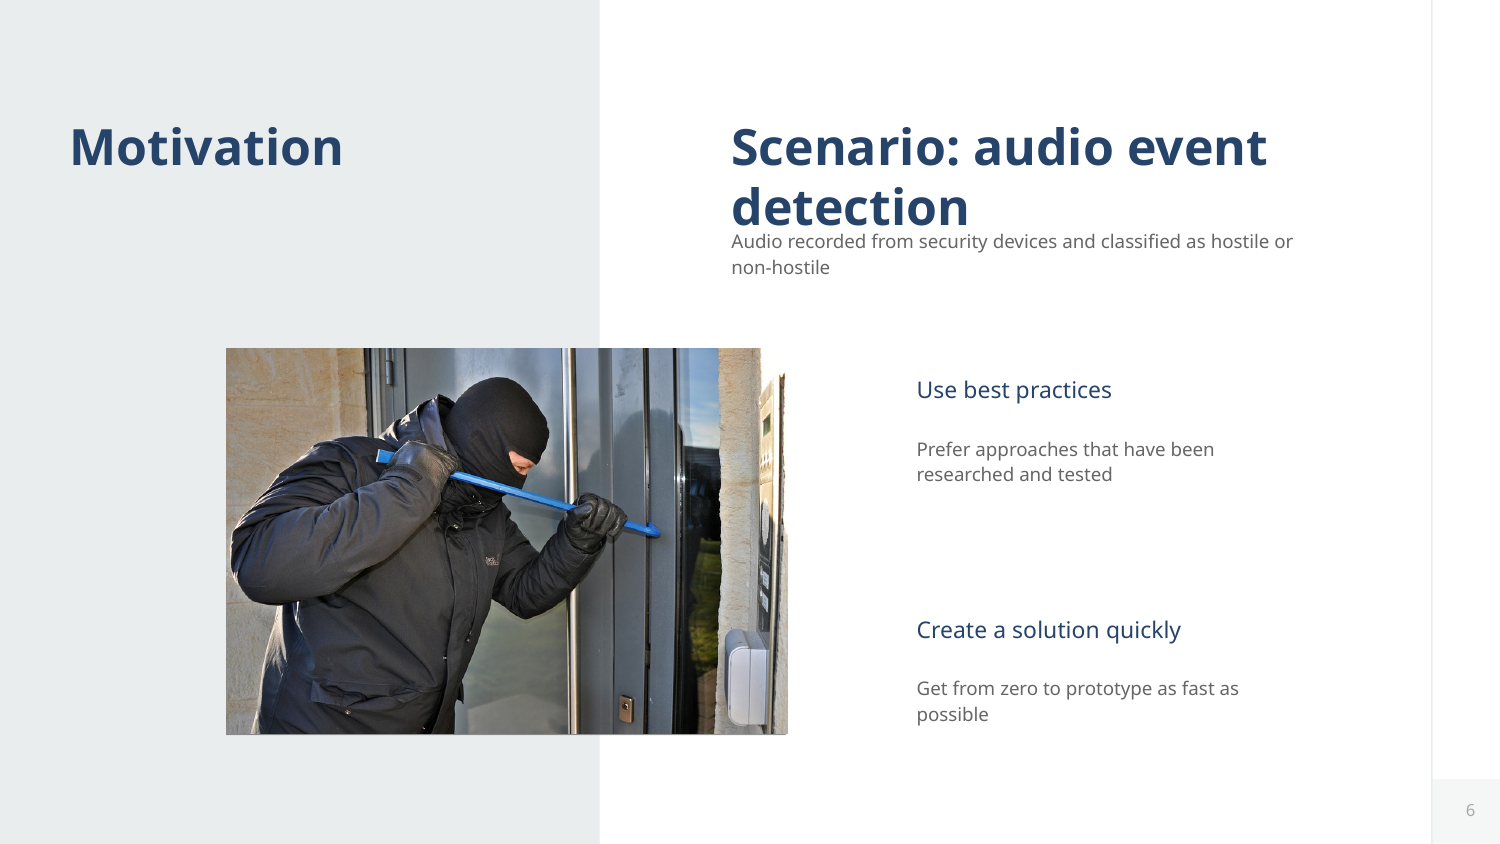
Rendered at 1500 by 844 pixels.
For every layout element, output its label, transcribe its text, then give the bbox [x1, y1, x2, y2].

list Audio recorded from security devices and classified as hostile or non-hostile [716, 211, 1313, 294]
title Scenario: audio event detection [716, 99, 1413, 194]
list Get from zero to prototype as fast as possible [901, 658, 1300, 780]
slide_number <number> [1400, 779, 1491, 844]
list Prefer approaches that have been researched and tested [901, 418, 1300, 540]
subtitle Create a solution quickly [901, 596, 1293, 653]
picture [226, 348, 788, 734]
title Motivation [54, 99, 491, 703]
subtitle Use best practices [901, 356, 1293, 413]
